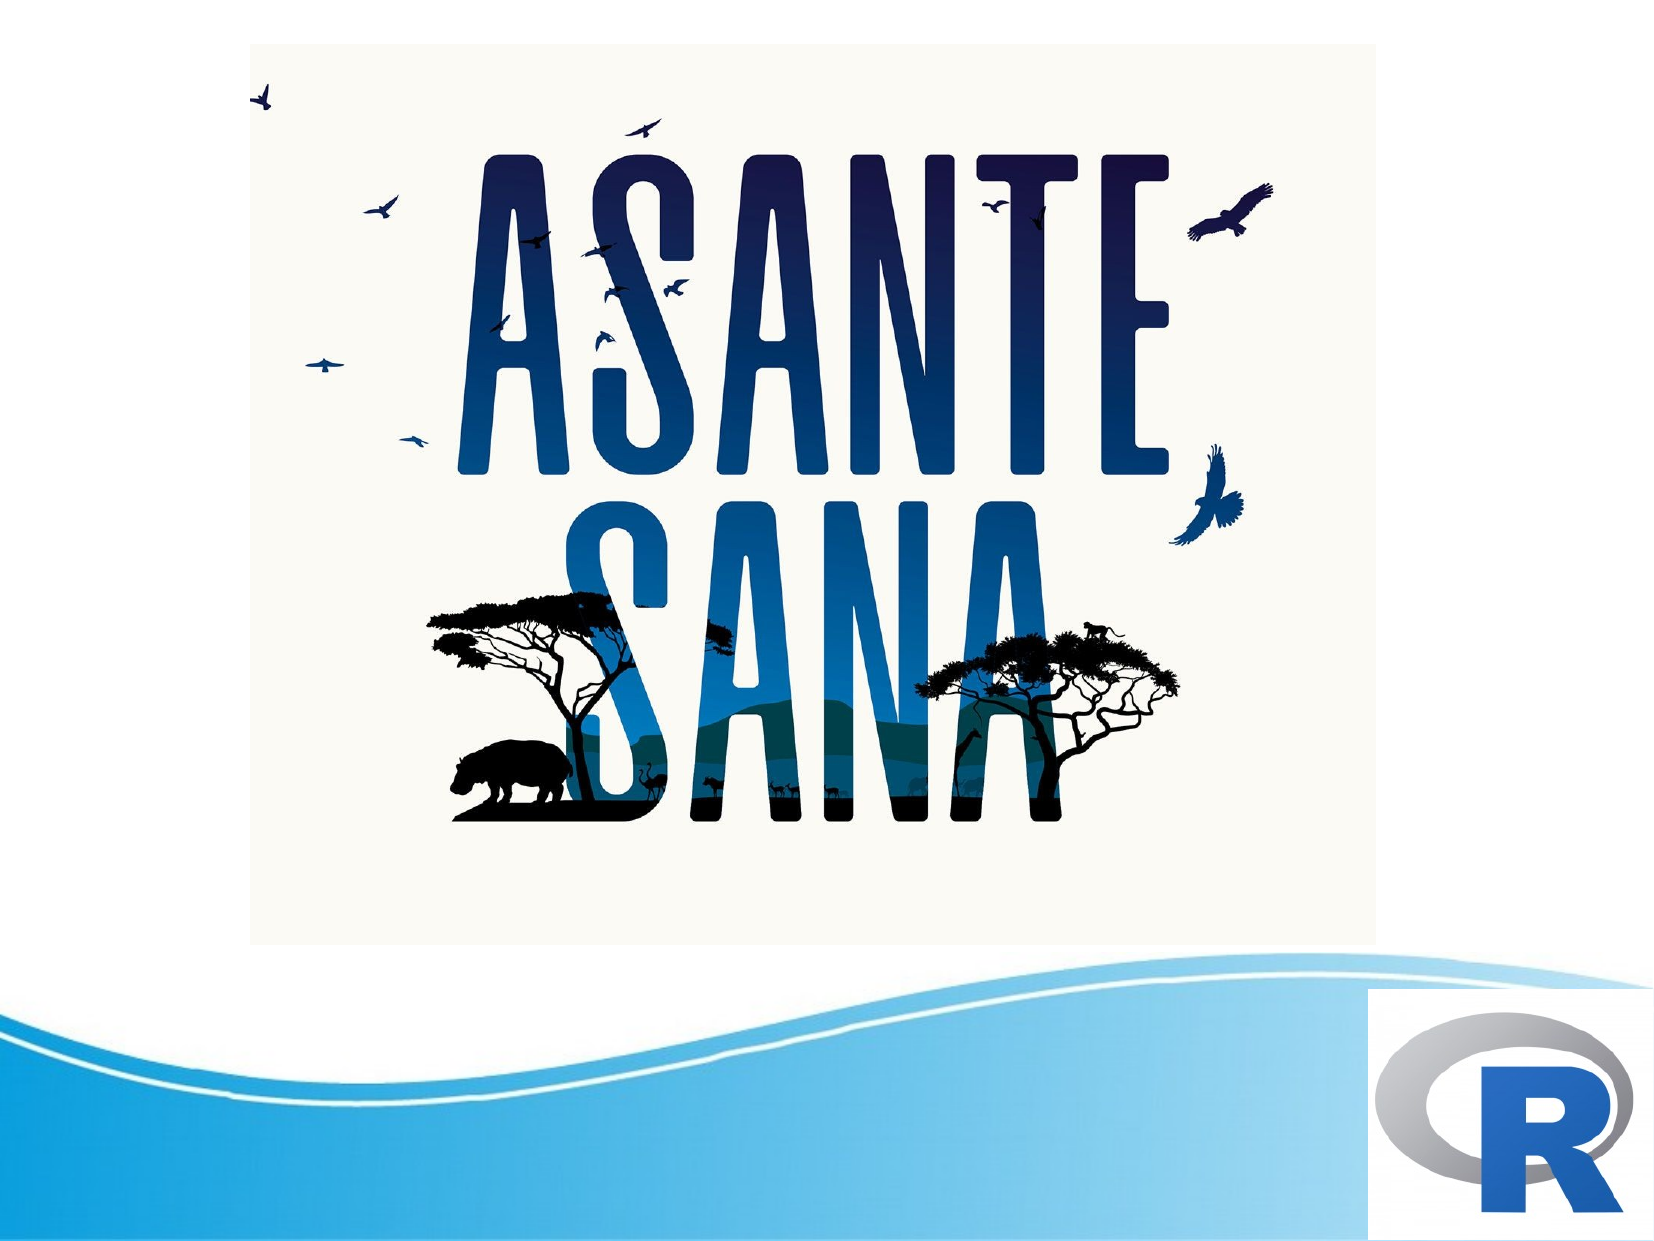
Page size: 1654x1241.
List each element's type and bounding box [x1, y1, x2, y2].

picture [0, 952, 1654, 1241]
picture [250, 44, 1376, 946]
